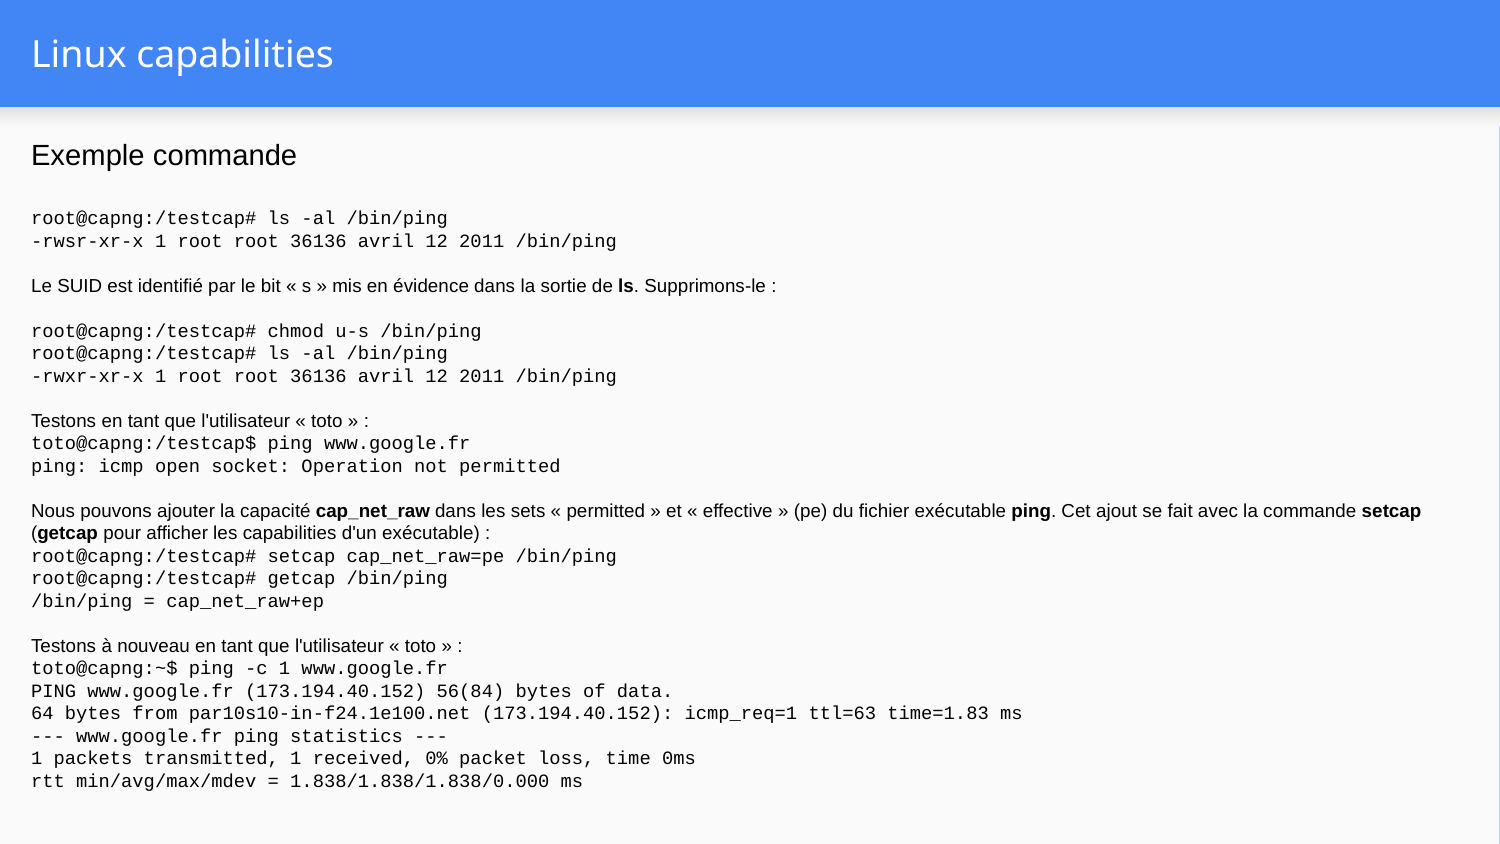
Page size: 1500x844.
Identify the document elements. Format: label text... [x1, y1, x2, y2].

title Linux capabilities [16, 2, 1464, 102]
text_box Exemple commande root@capng:/testcap# ls -al /bin/ping -rwsr-xr-x 1 root root 36136 avril 12 2011 /bin/ping Le SUID est identifié par le bit « s » mis en évidence dans la sortie de ls. Supprimons-le : root@capng:/testcap# chmod u-s /bin/ping root@capng:/testcap# ls -al /bin/ping -rwxr-xr-x 1 root root 36136 avril 12 2011 /bin/ping Testons en tant que l'utilisateur « toto » : toto@capng:/testcap$ ping www.google.fr ping: icmp open socket: Operation not permitted Nous pouvons ajouter la capacité cap_net_raw dans les sets « permitted » et « effective » (pe) du fichier exécutable ping. Cet ajout se fait avec la commande setcap (getcap pour afficher les capabilities d'un exécutable) : root@capng:/testcap# setcap cap_net_raw=pe /bin/ping root@capng:/testcap# getcap /bin/ping /bin/ping = cap_net_raw+ep Testons à nouveau en tant que l'utilisateur « toto » : toto@capng:~$ ping -c 1 www.google.fr PING www.google.fr (173.194.40.152) 56(84) bytes of data. 64 bytes from par10s10-in-f24.1e100.net (173.194.40.152): icmp_req=1 ttl=63 time=1.83 ms --- www.google.fr ping statistics --- 1 packets transmitted, 1 received, 0% packet loss, time 0ms rtt min/avg/max/mdev = 1.838/1.838/1.838/0.000 ms [16, 120, 1443, 844]
